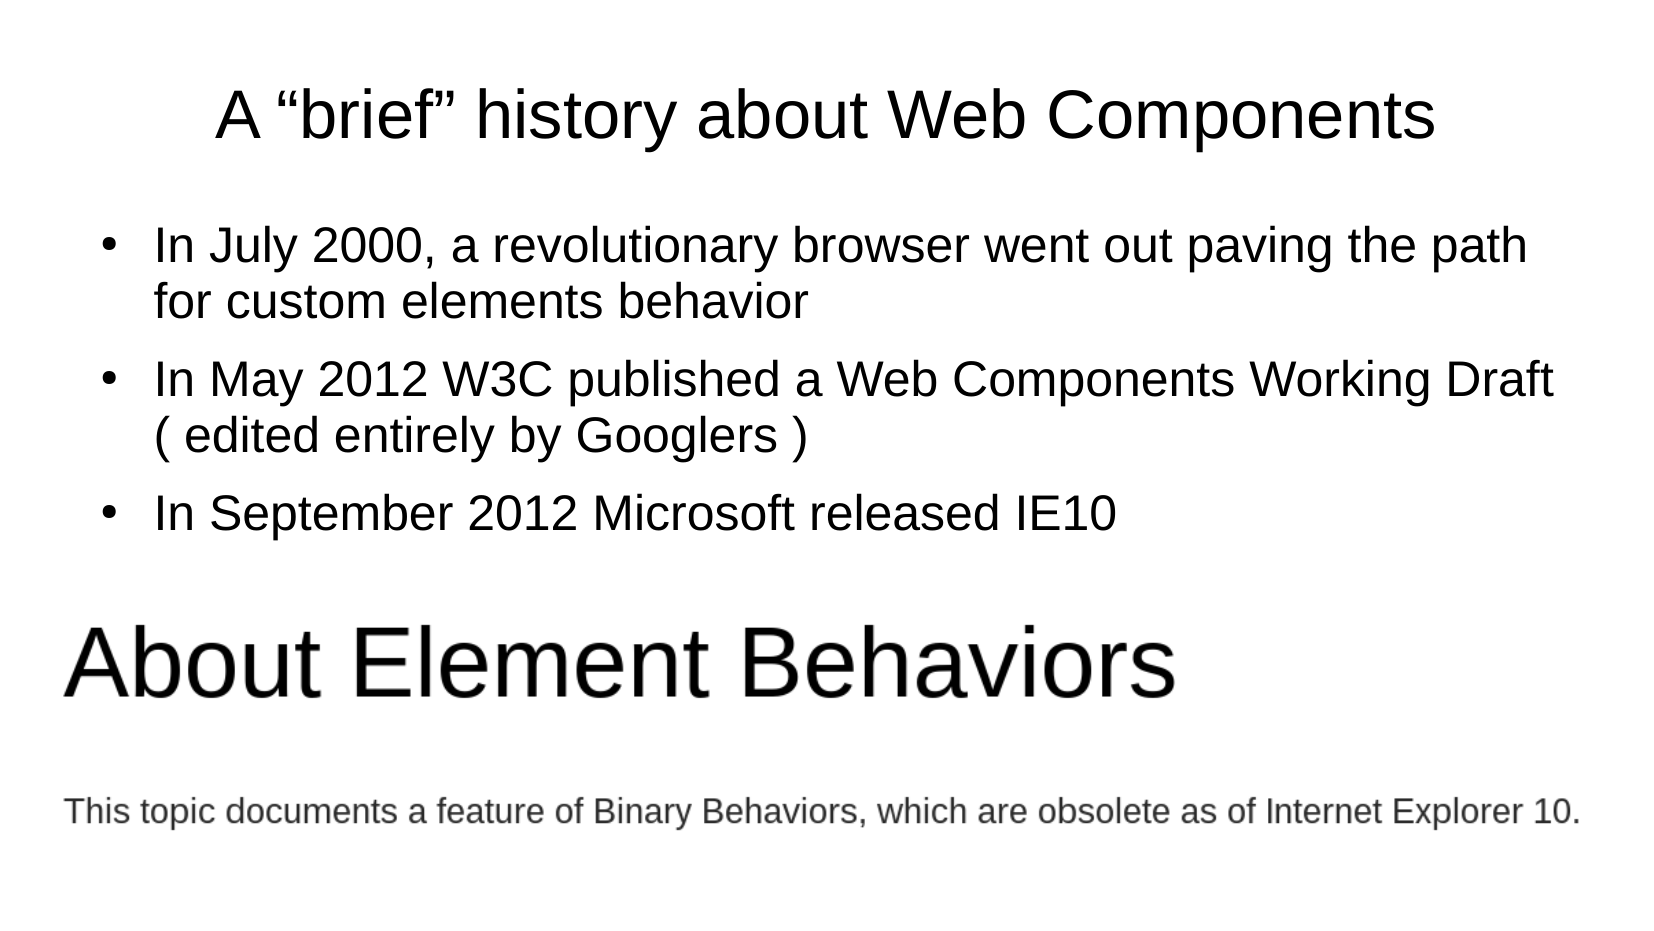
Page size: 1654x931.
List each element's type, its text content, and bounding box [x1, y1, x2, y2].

list In July 2000, a revolutionary browser went out paving the path for custom elements behavior In May 2012 W3C published a Web Components Working Draft ( edited entirely by Googlers ) In September 2012 Microsoft released IE10 [82, 217, 1571, 599]
title A “brief” history about Web Components [82, 37, 1571, 193]
picture [47, 599, 1606, 845]
